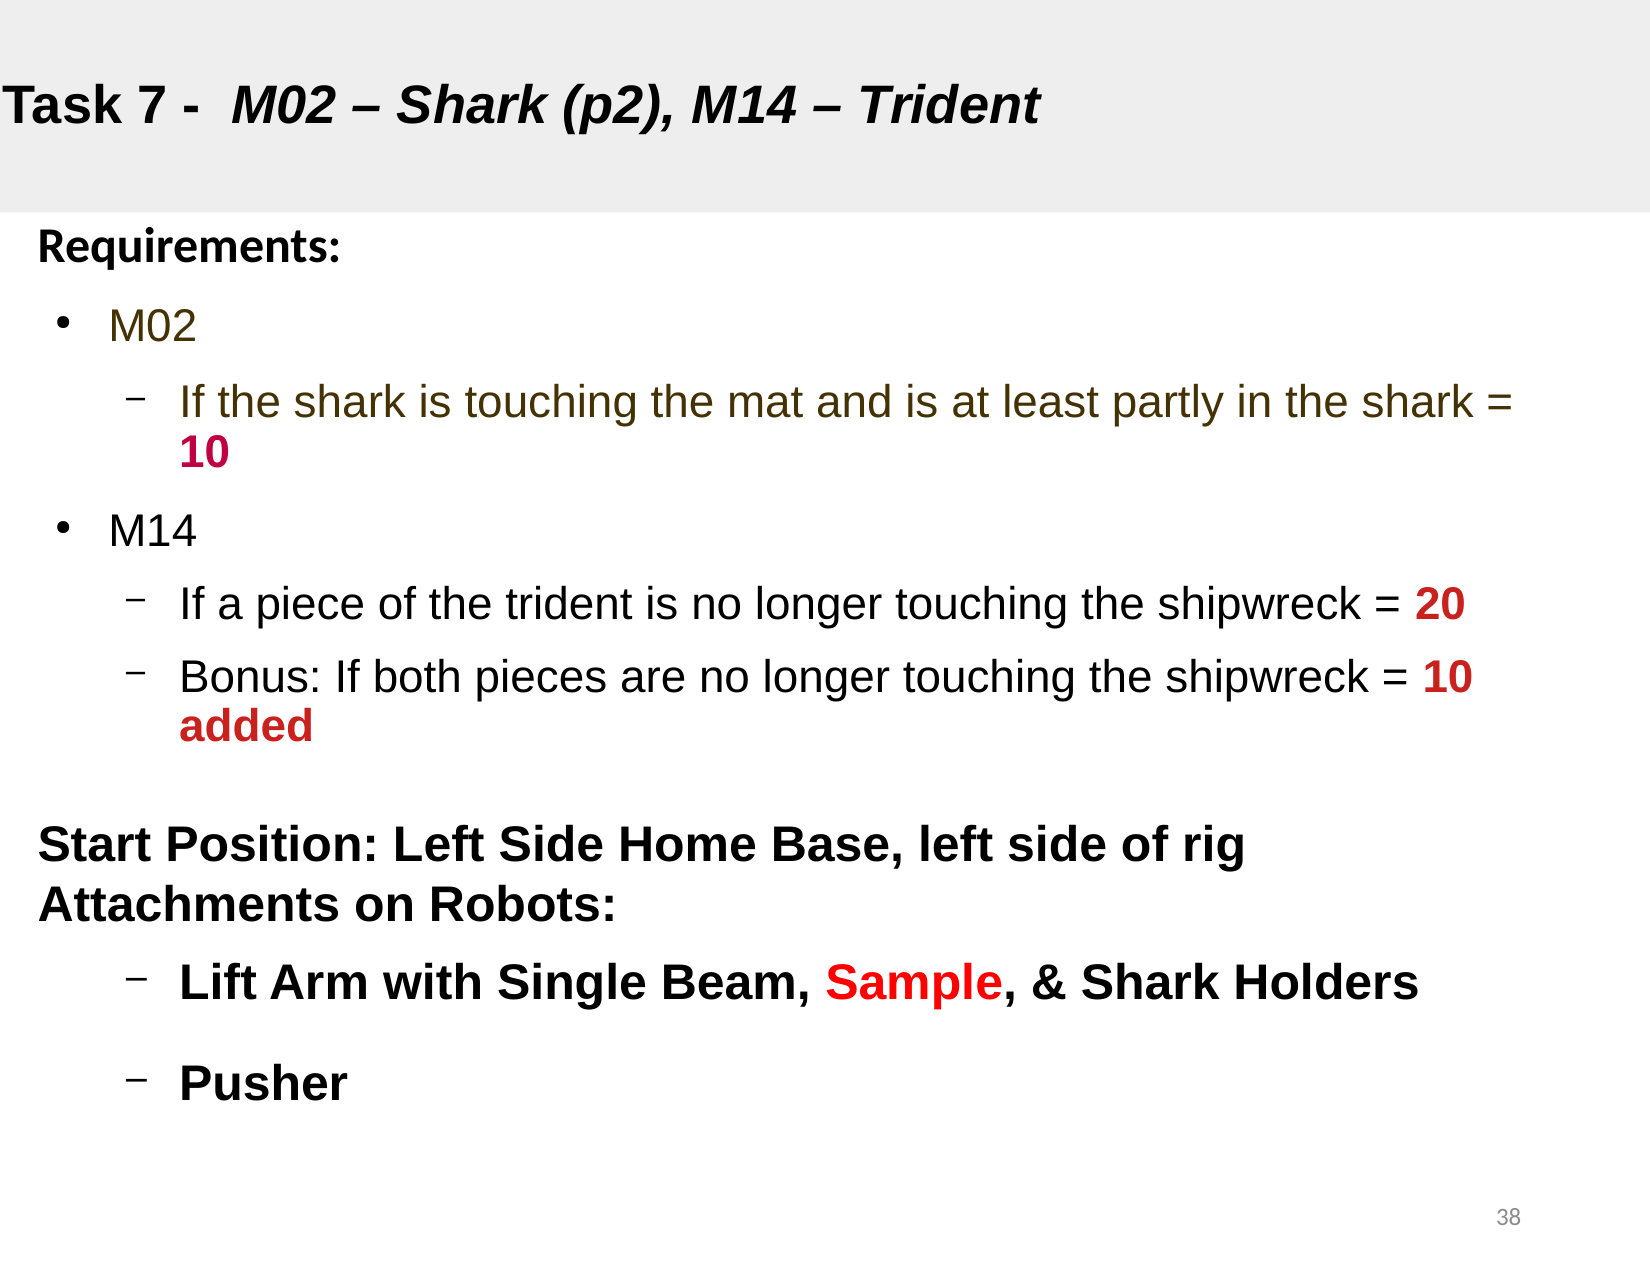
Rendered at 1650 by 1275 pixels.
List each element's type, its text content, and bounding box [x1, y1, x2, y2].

list Requirements: M02 If the shark is touching the mat and is at least partly in the shark = 10 M14 If a piece of the trident is no longer touching the shipwreck = 20 Bonus: If both pieces are no longer touching the shipwreck = 10 added Start Position: Left Side Home Base, left side of rig Attachments on Robots: Lift Arm with Single Beam, Sample, & Shark Holders Pusher [37, 212, 1578, 1233]
title Task 7 - M02 – Shark (p2), M14 – Trident [0, 0, 1650, 213]
